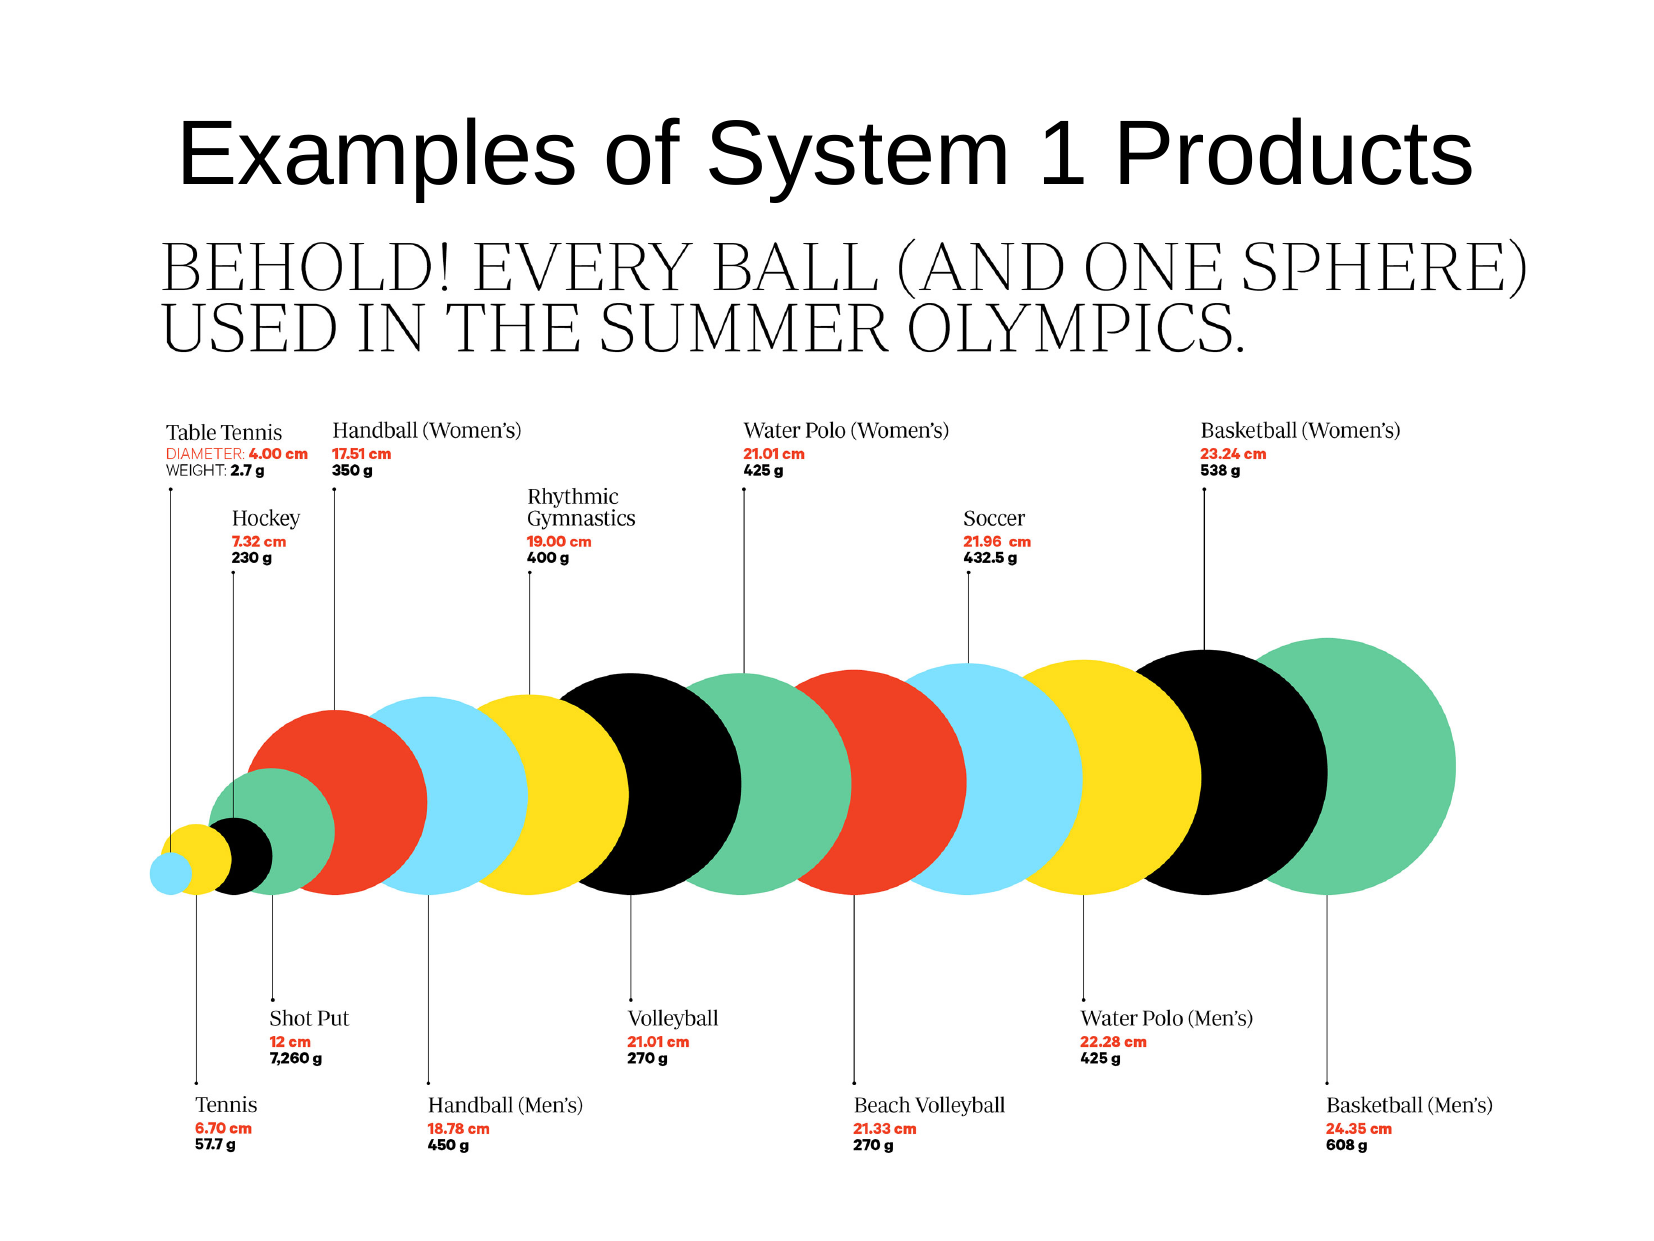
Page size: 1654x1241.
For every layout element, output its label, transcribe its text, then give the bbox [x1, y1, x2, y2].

title Examples of System 1 Products [82, 49, 1571, 257]
picture [135, 209, 1537, 1205]
